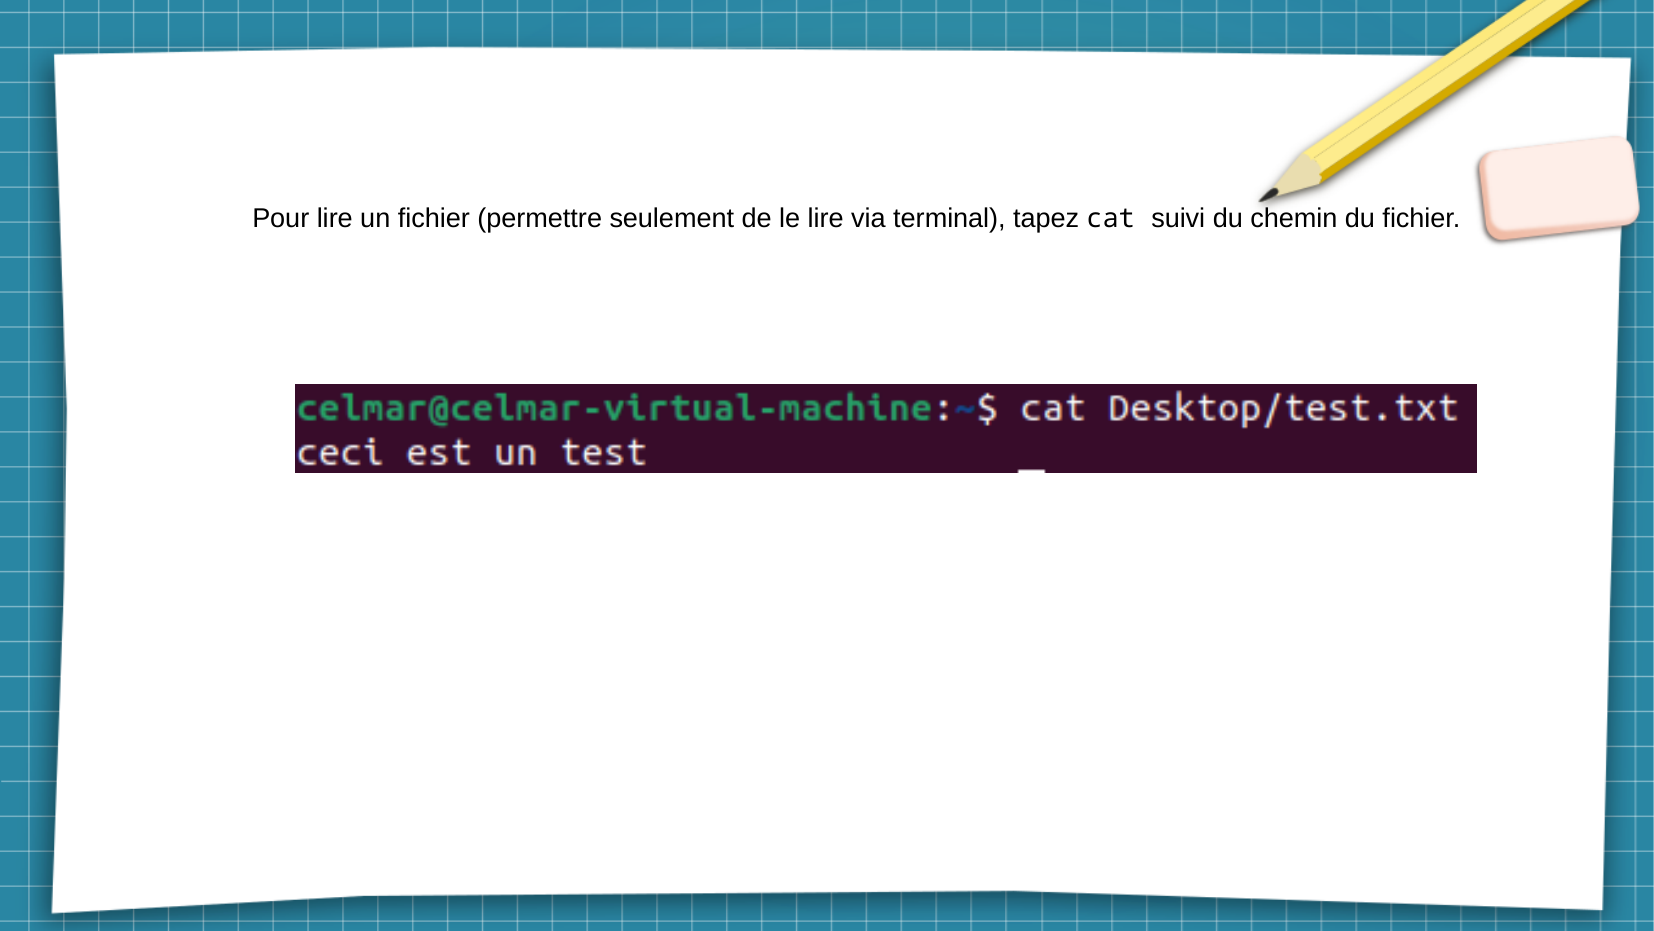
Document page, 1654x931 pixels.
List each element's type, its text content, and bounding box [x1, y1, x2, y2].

title Pour lire un fichier (permettre seulement de le lire via terminal), tapez cat suivi du chemin du fichier. [76, 139, 1565, 296]
picture [0, 0, 1654, 931]
